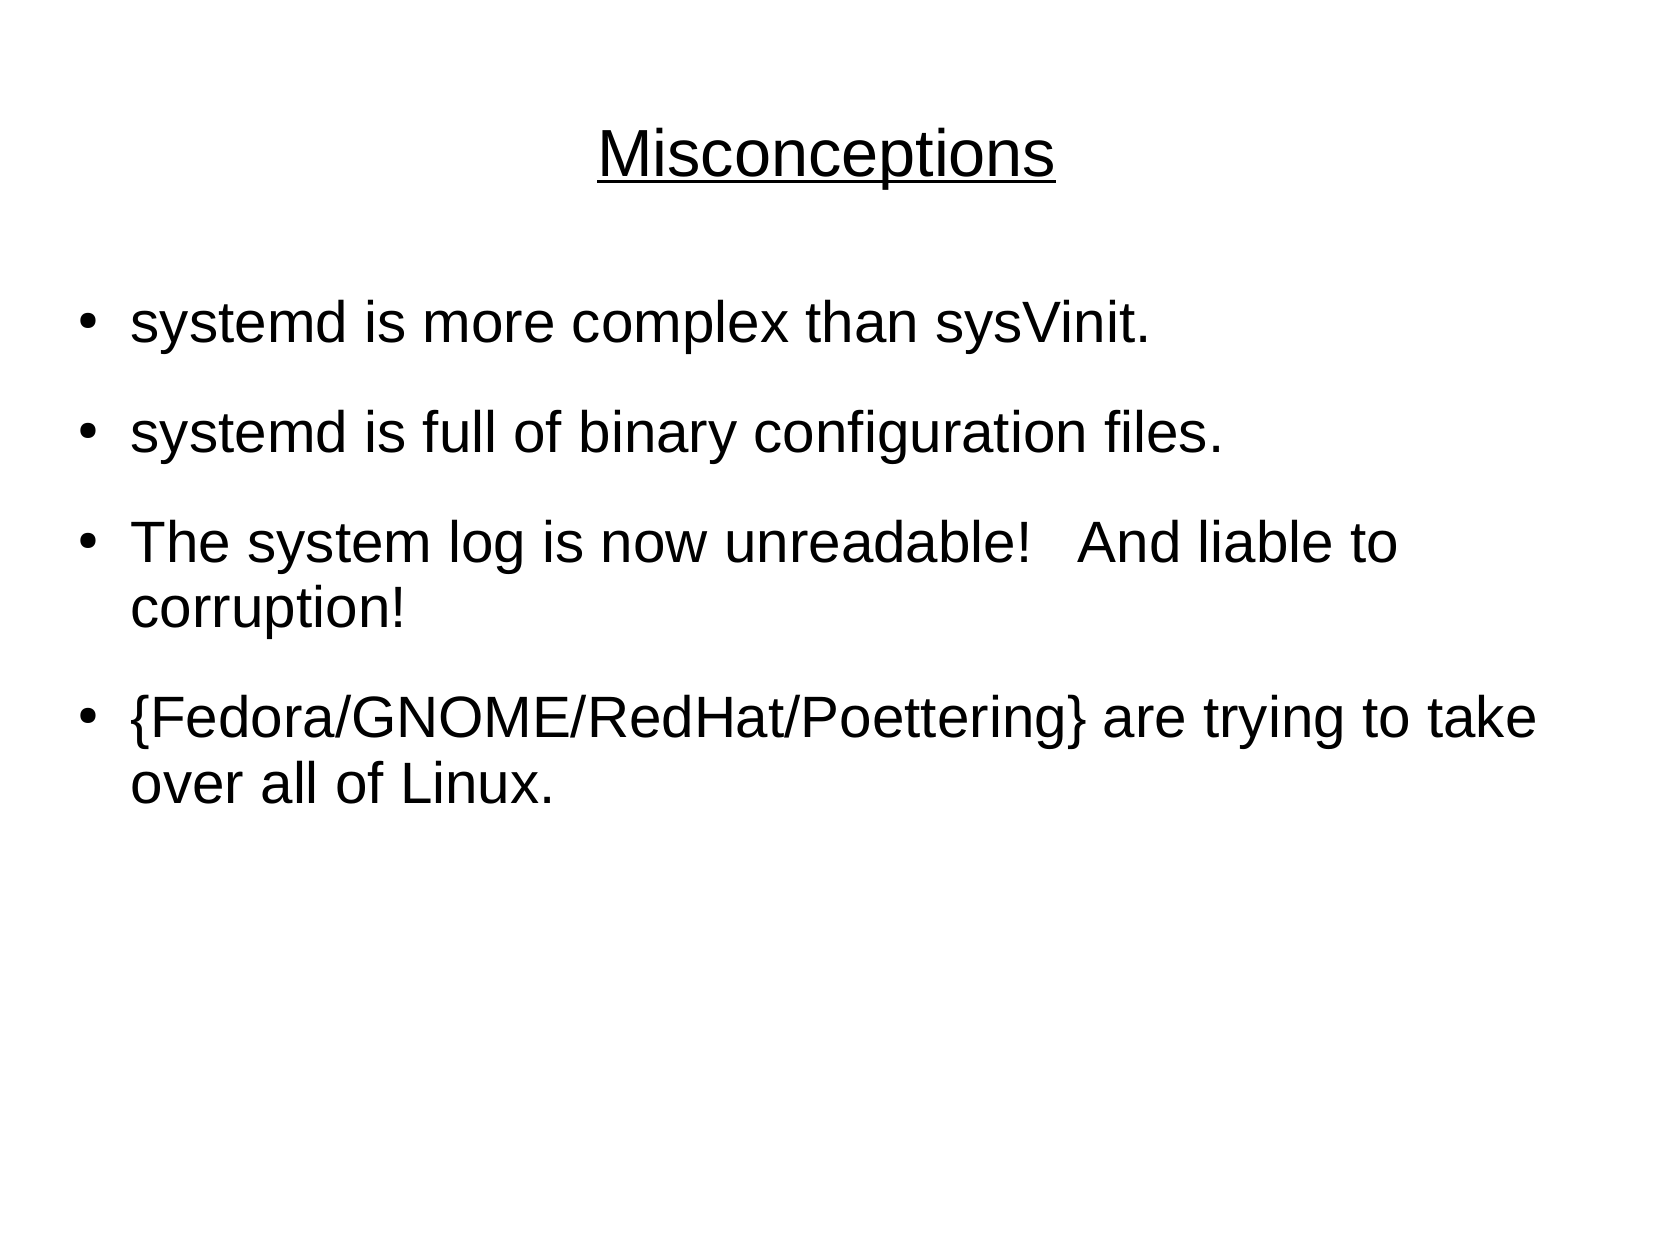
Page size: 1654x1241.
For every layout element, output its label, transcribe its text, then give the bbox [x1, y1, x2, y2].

list systemd is more complex than sysVinit. systemd is full of binary configuration files. The system log is now unreadable! And liable to corruption! {Fedora/GNOME/RedHat/Poettering} are trying to take over all of Linux. [60, 290, 1621, 1066]
title Misconceptions [82, 49, 1571, 257]
